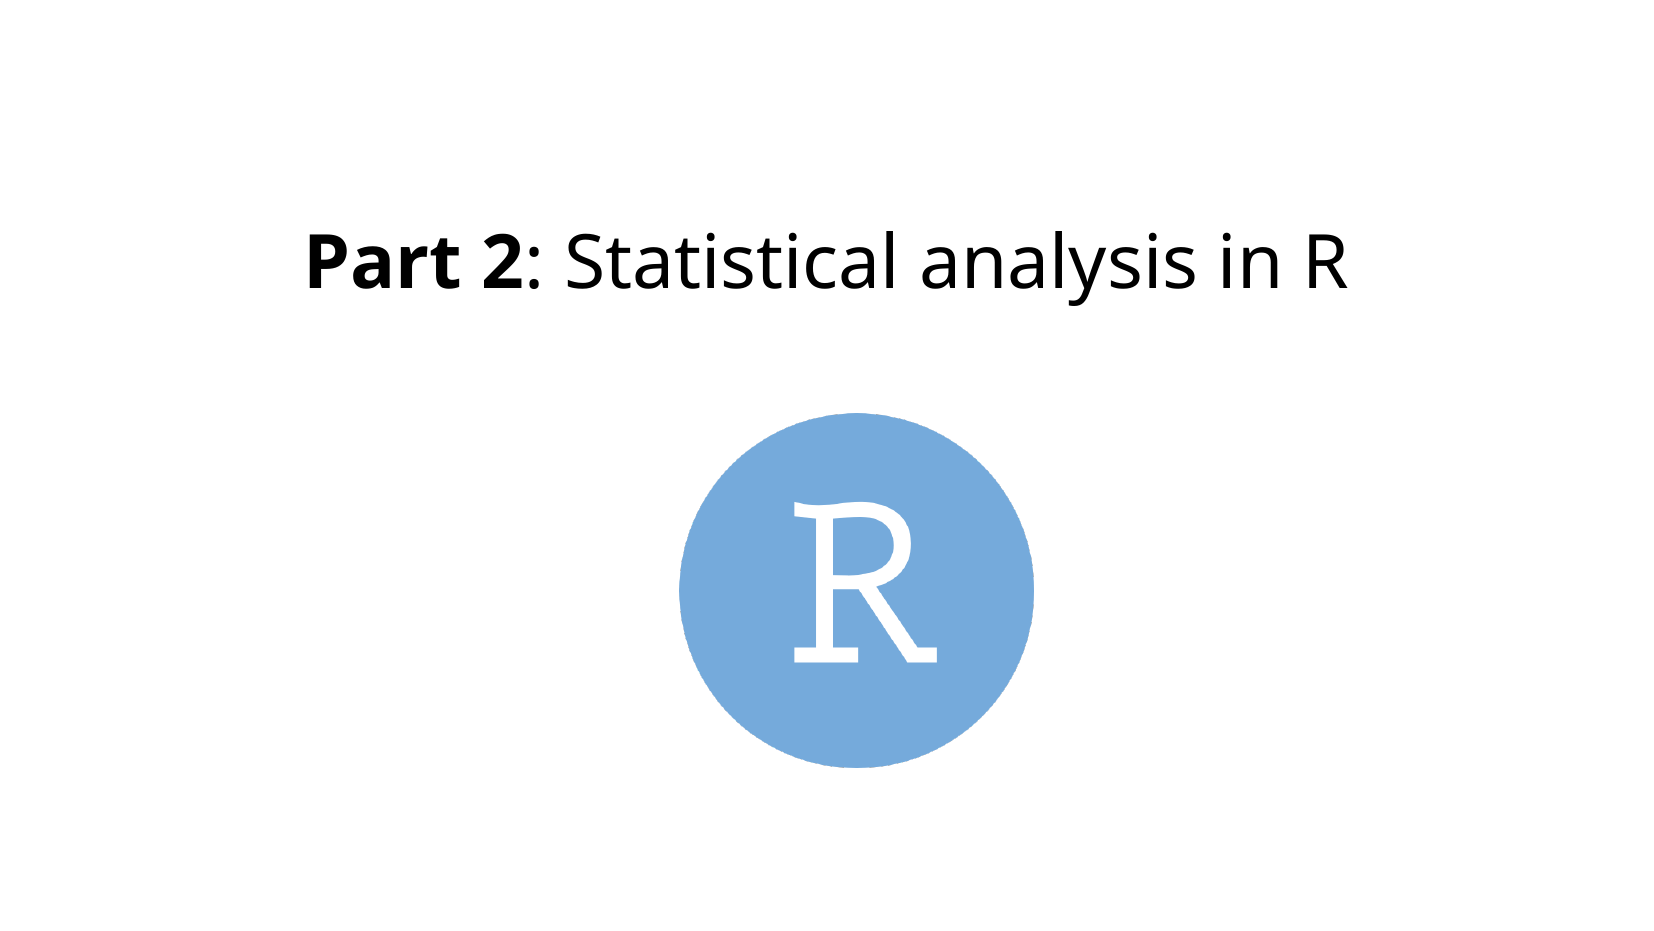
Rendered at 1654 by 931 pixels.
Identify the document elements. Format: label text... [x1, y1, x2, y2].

text_box Part 2: Statistical analysis in R [191, 200, 1462, 319]
picture [679, 413, 1034, 768]
